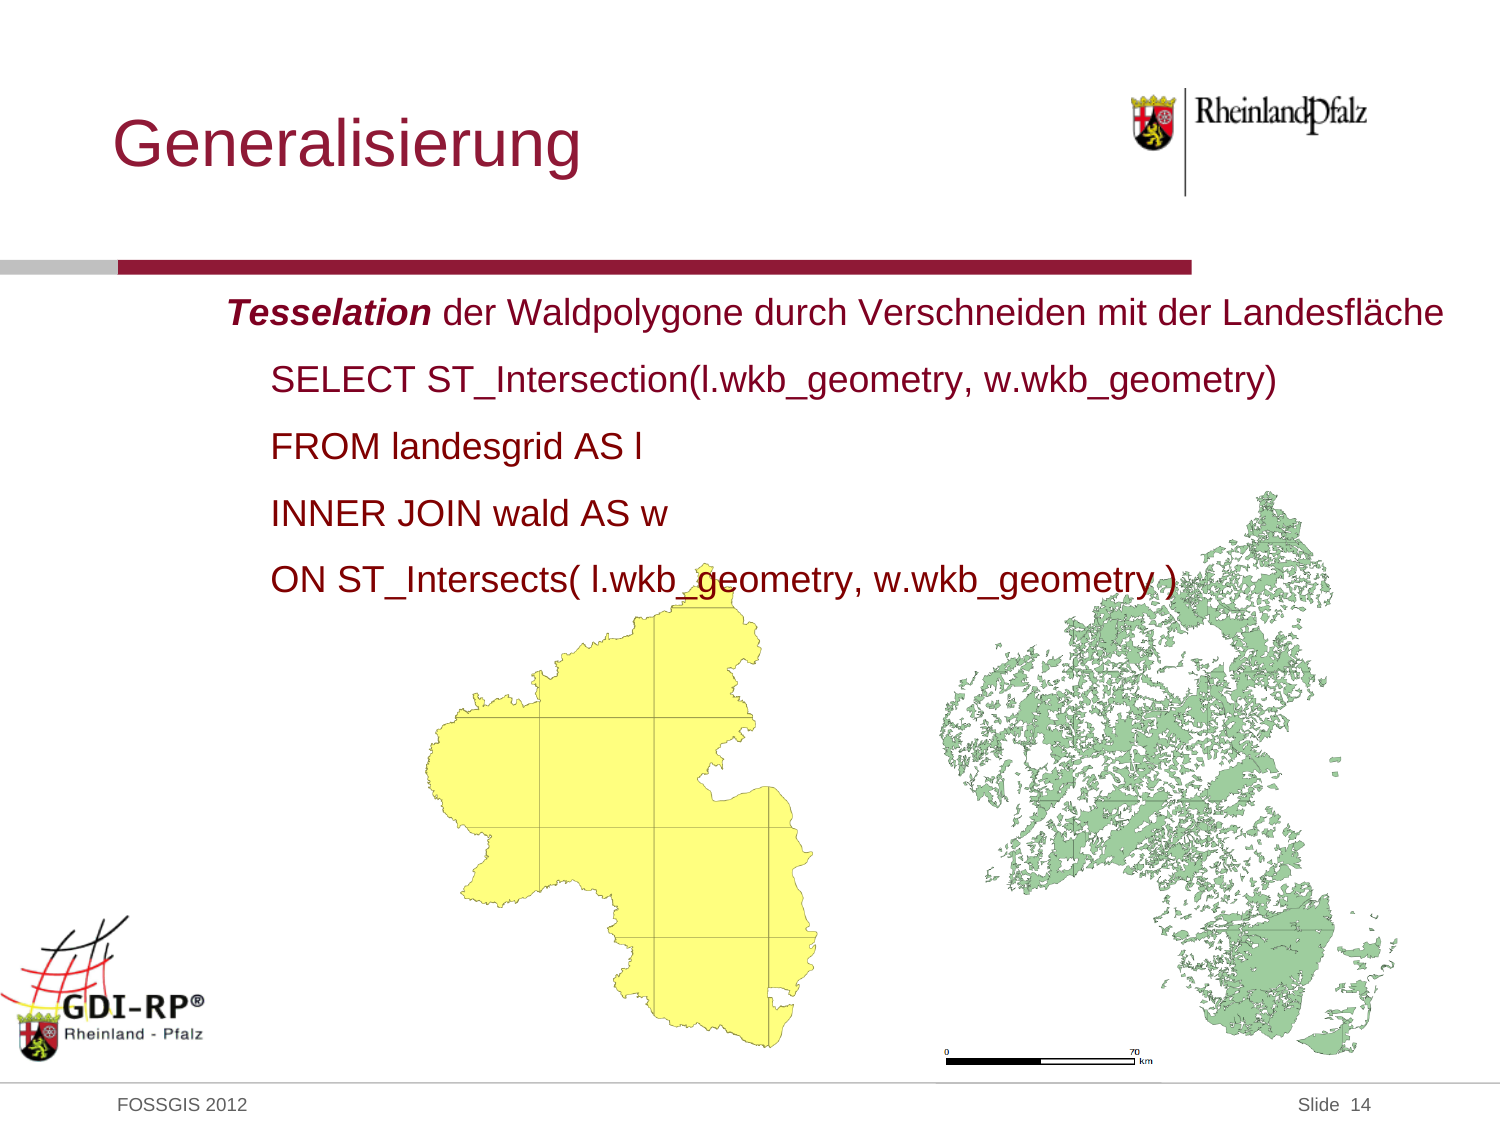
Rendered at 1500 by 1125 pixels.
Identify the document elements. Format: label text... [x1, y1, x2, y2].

picture [383, 808, 842, 1053]
title Generalisierung [112, 63, 1071, 224]
picture [937, 808, 1416, 1071]
picture [0, 915, 207, 1063]
picture [1131, 88, 1447, 198]
list Tesselation der Waldpolygone durch Verschneiden mit der Landesfläche SELECT ST_Intersection(l.wkb_geometry, w.wkb_geometry) FROM landesgrid AS l INNER JOIN wald AS w ON ST_Intersects( l.wkb_geometry, w.wkb_geometry ) [212, 295, 1477, 808]
